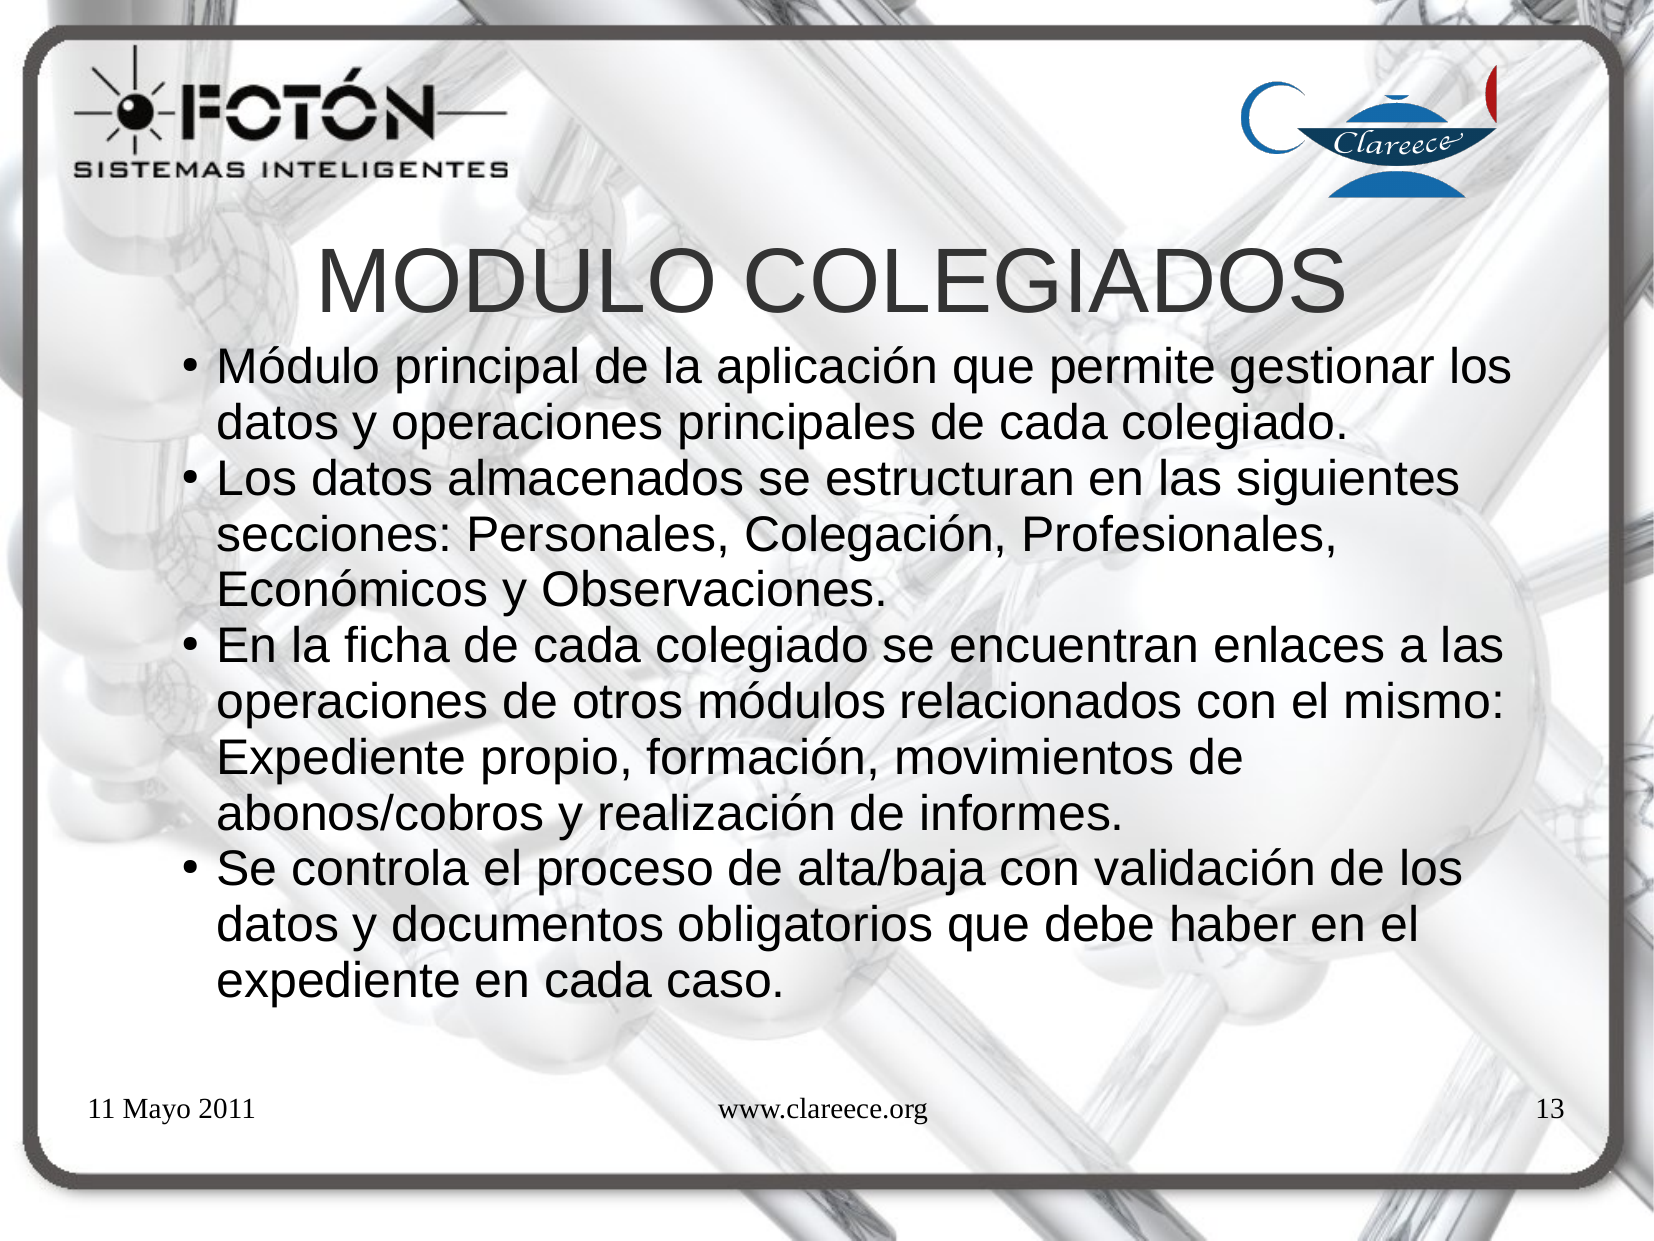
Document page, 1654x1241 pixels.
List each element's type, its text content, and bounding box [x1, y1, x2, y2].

text_box Módulo principal de la aplicación que permite gestionar los datos y operaciones principales de cada colegiado. Los datos almacenados se estructuran en las siguientes secciones: Personales, Colegación, Profesionales, Económicos y Observaciones. En la ficha de cada colegiado se encuentran enlaces a las operaciones de otros módulos relacionados con el mismo: Expediente propio, formación, movimientos de abonos/cobros y realización de informes. Se controla el proceso de alta/baja con validación de los datos y documentos obligatorios que debe haber en el expediente en cada caso. [88, 236, 1536, 1104]
title MODULO COLEGIADOS [88, 177, 1577, 385]
picture [0, 0, 1654, 1241]
